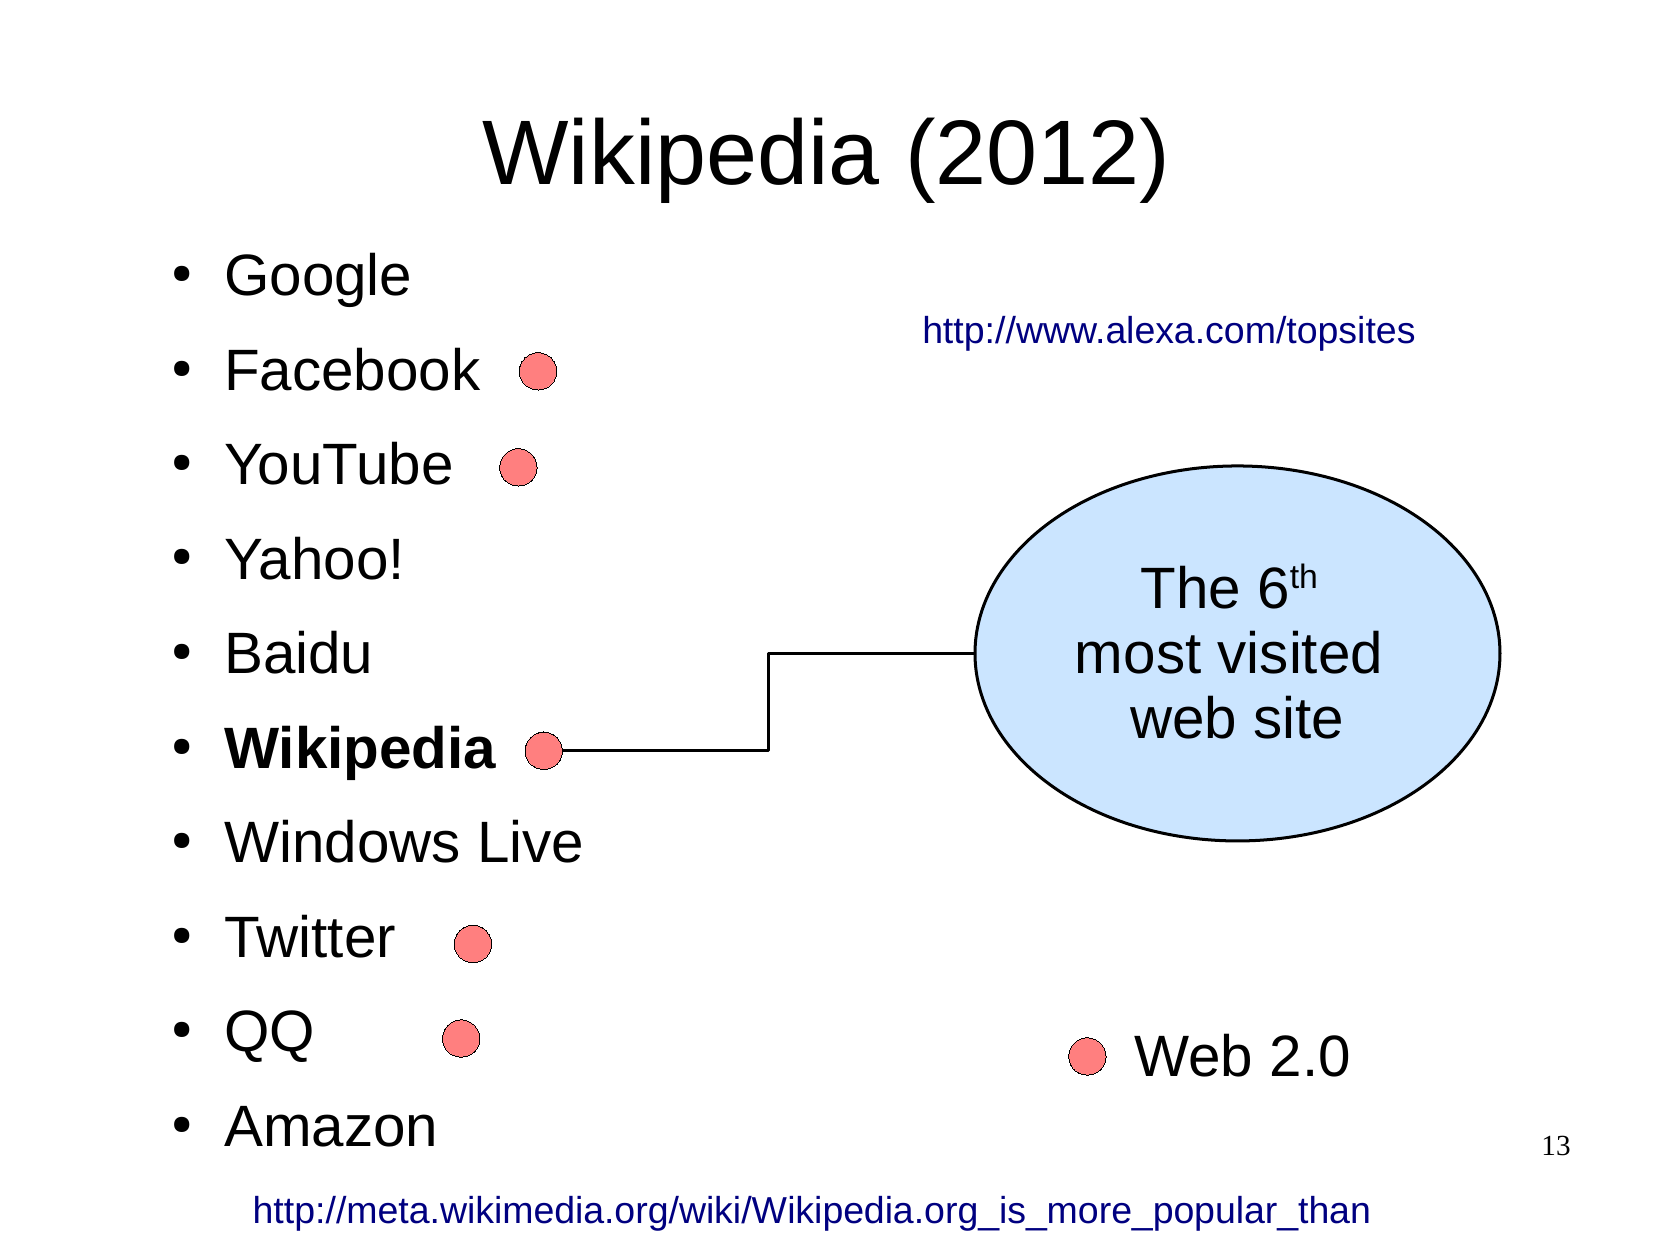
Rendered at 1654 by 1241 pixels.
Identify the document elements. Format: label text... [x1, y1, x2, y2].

text_box [442, 1019, 480, 1058]
text_box [525, 731, 563, 770]
text_box The 6th most visited web site [975, 465, 1501, 841]
text_box Web 2.0 [1092, 1016, 1393, 1097]
title Wikipedia (2012) [82, 49, 1571, 257]
text_box http://www.alexa.com/topsites [907, 302, 1553, 360]
text_box [499, 448, 538, 487]
list Google Facebook YouTube Yahoo! Baidu Wikipedia Windows Live Twitter QQ Amazon [153, 242, 1013, 1177]
text_box [454, 925, 492, 963]
text_box [519, 352, 557, 391]
text_box http://meta.wikimedia.org/wiki/Wikipedia.org_is_more_popular_than... [237, 1182, 1417, 1241]
text_box [1068, 1037, 1092, 1076]
